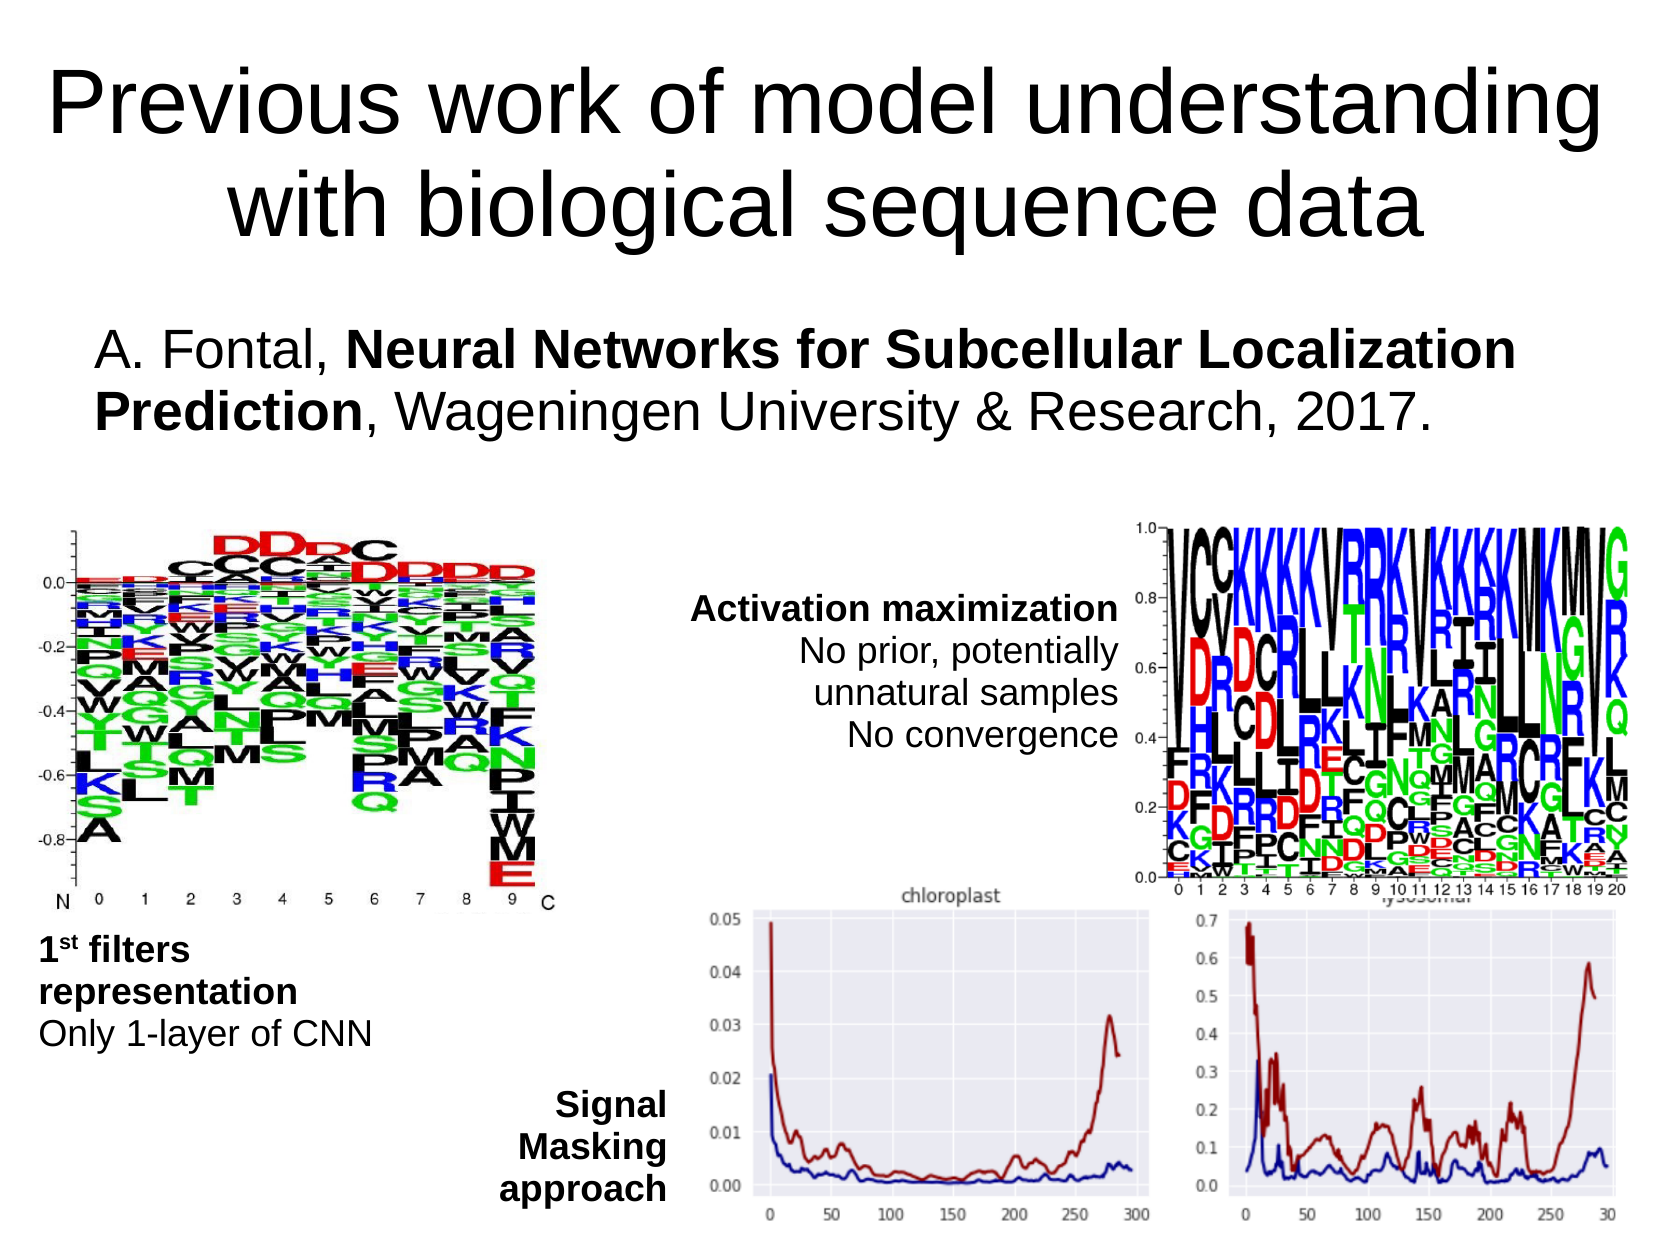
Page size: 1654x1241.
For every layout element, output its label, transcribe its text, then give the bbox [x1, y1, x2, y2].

picture [35, 519, 556, 914]
text_box Signal Masking approach [484, 1075, 683, 1217]
text_box Activation maximization No prior, potentially unnatural samples No convergence [674, 579, 1133, 763]
list A. Fontal, Neural Networks for Subcellular Localization Prediction, Wageningen University & Research, 2017. [35, 318, 838, 497]
list [838, 307, 1654, 508]
picture [696, 520, 1632, 1225]
text_box 1st filters representation Only 1-layer of CNN [23, 920, 389, 1063]
title Previous work of model understanding with biological sequence data [0, 0, 1654, 307]
